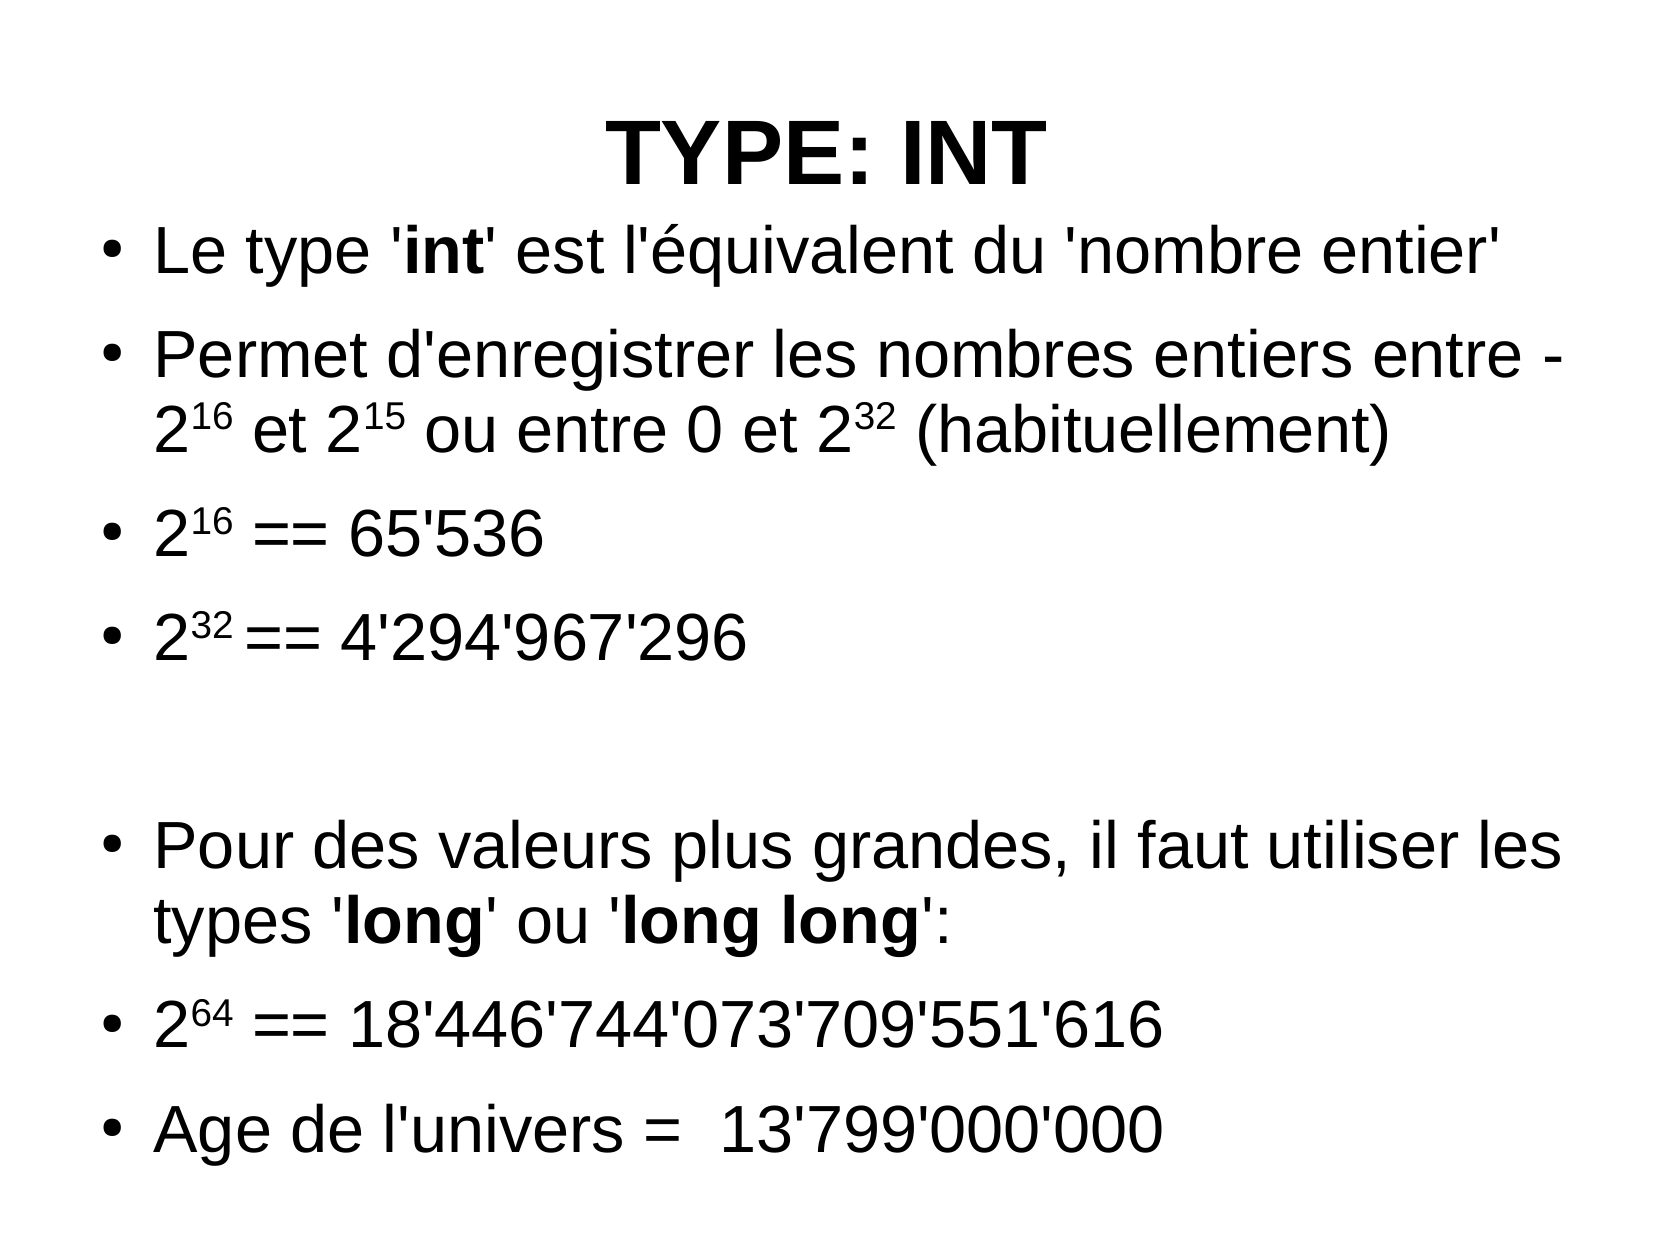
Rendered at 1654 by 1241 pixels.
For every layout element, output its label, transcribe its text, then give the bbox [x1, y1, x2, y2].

title TYPE: INT [82, 49, 1571, 212]
list Le type 'int' est l'équivalent du 'nombre entier' Permet d'enregistrer les nombres entiers entre -216 et 215 ou entre 0 et 232 (habituellement) 216 == 65'536 232 == 4'294'967'296 Pour des valeurs plus grandes, il faut utiliser les types 'long' ou 'long long': 264 == 18'446'744'073'709'551'616 Age de l'univers = 13'799'000'000 [82, 212, 1571, 1167]
